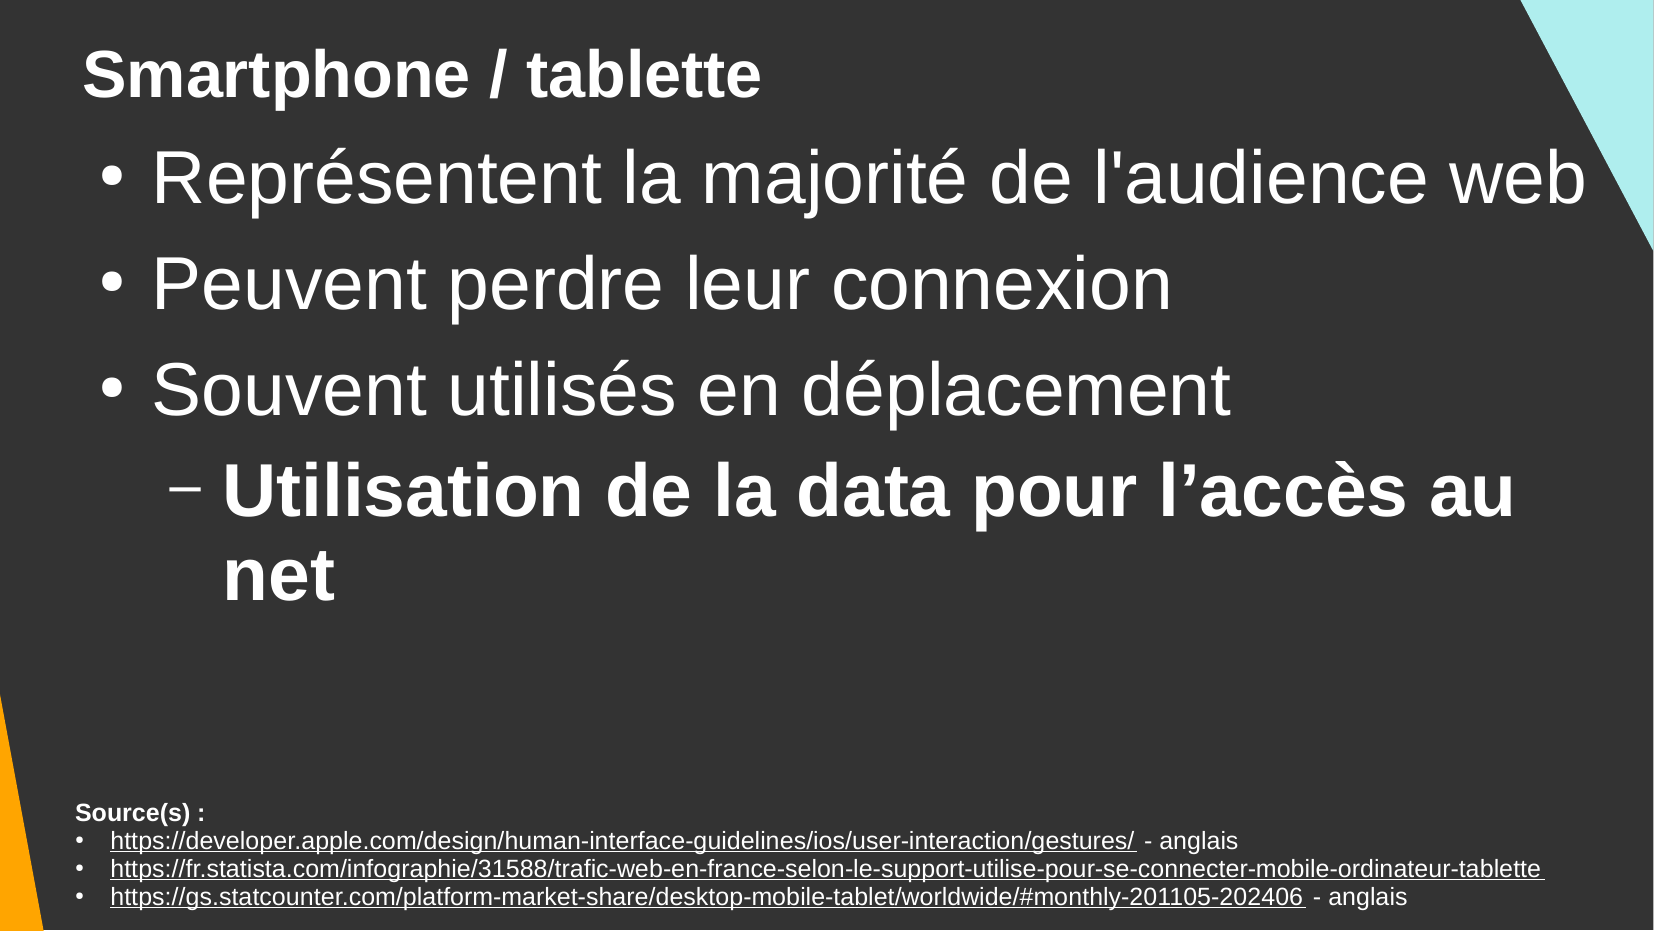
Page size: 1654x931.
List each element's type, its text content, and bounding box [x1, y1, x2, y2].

list Représentent la majorité de l'audience web Peuvent perdre leur connexion Souvent utilisés en déplacement Utilisation de la data pour l’accès au net [80, 135, 1605, 650]
text_box Source(s) : https://developer.apple.com/design/human-interface-guidelines/ios/user-interaction/gestures/ - anglais https://fr.statista.com/infographie/31588/trafic-web-en-france-selon-le-support-utilise-pour-se-connecter-mobile-ordinateur-tablette https://gs.statcounter.com/platform-market-share/desktop-mobile-tablet/worldwide/#monthly-201105-202406 - anglais [60, 791, 1607, 919]
text_box [1520, 0, 1654, 253]
title Smartphone / tablette [82, 37, 1571, 114]
text_box [0, 694, 44, 931]
